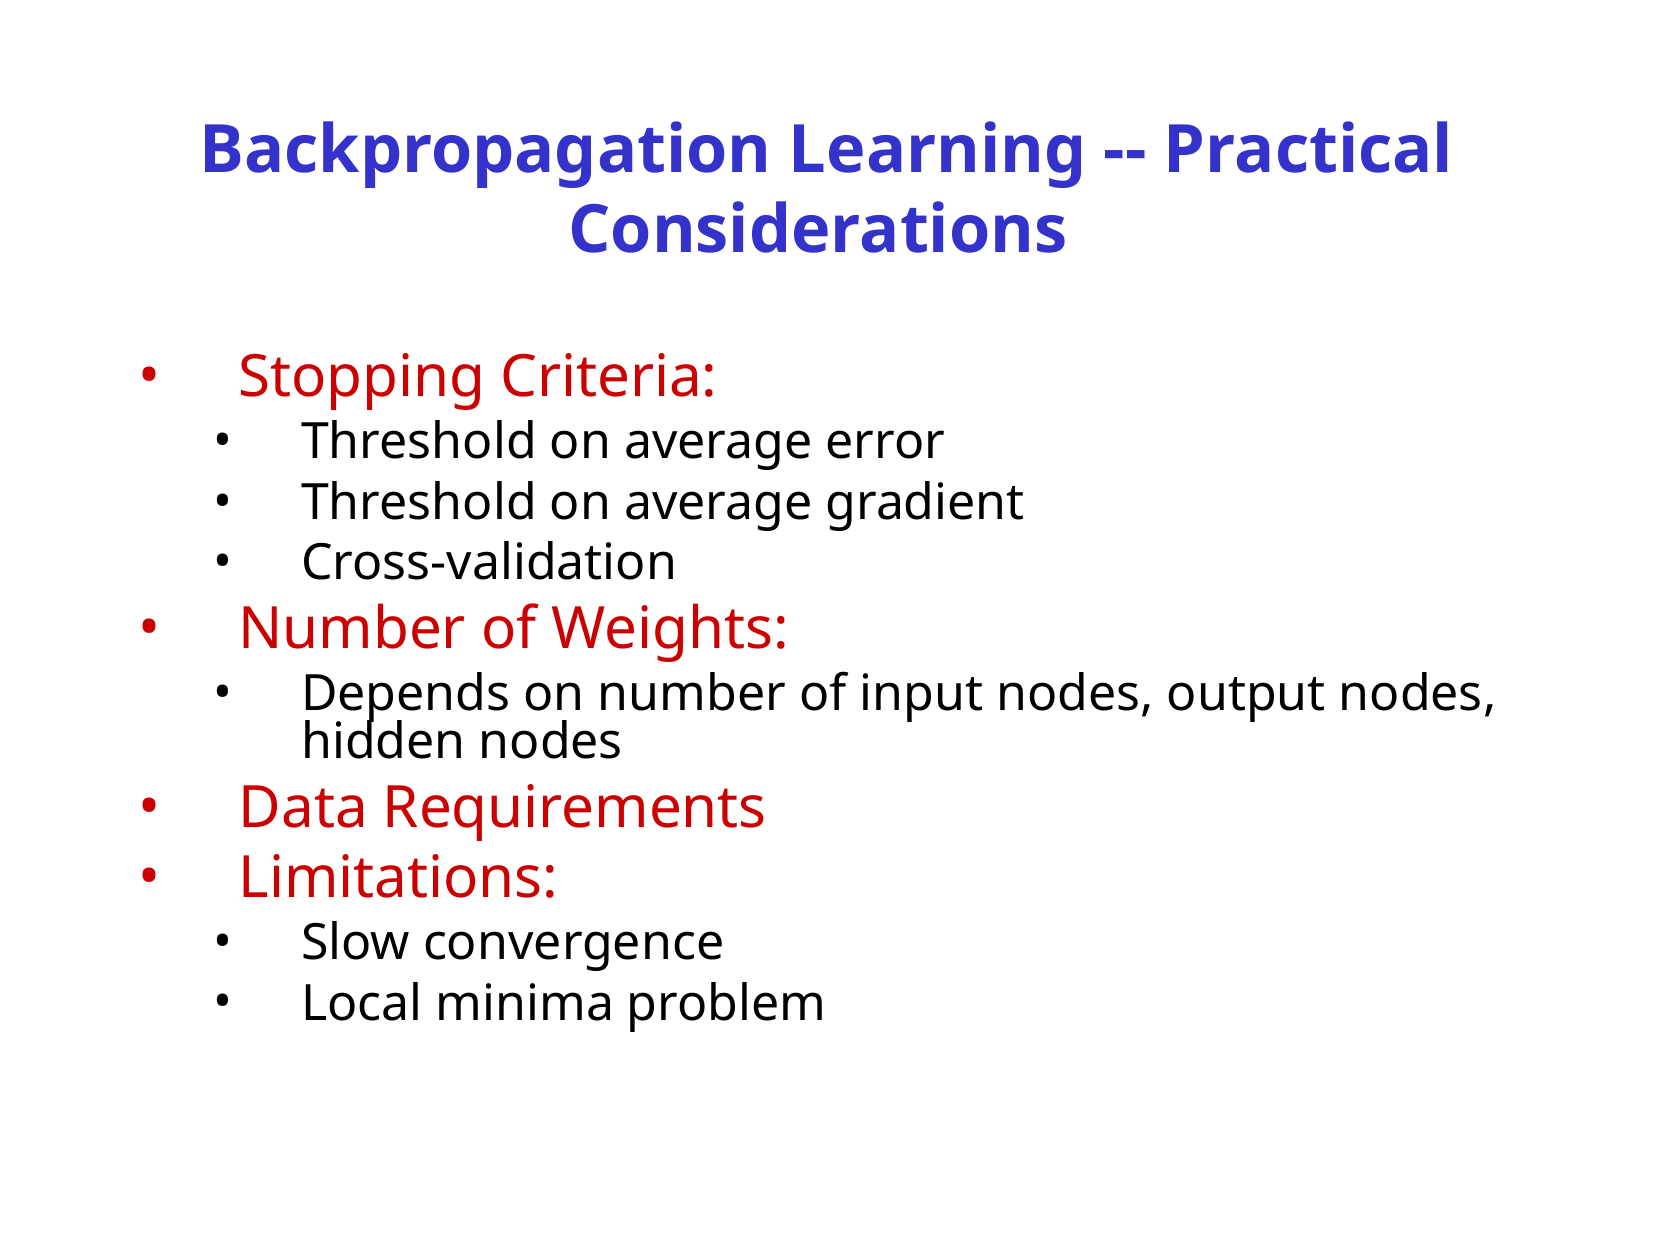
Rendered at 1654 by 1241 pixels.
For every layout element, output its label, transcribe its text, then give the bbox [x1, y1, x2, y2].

title Backpropagation Learning -- Practical Considerations [124, 82, 1530, 290]
list Stopping Criteria: Threshold on average error Threshold on average gradient Cross-validation Number of Weights: Depends on number of input nodes, output nodes, hidden nodes Data Requirements Limitations: Slow convergence Local minima problem [124, 344, 1530, 1158]
